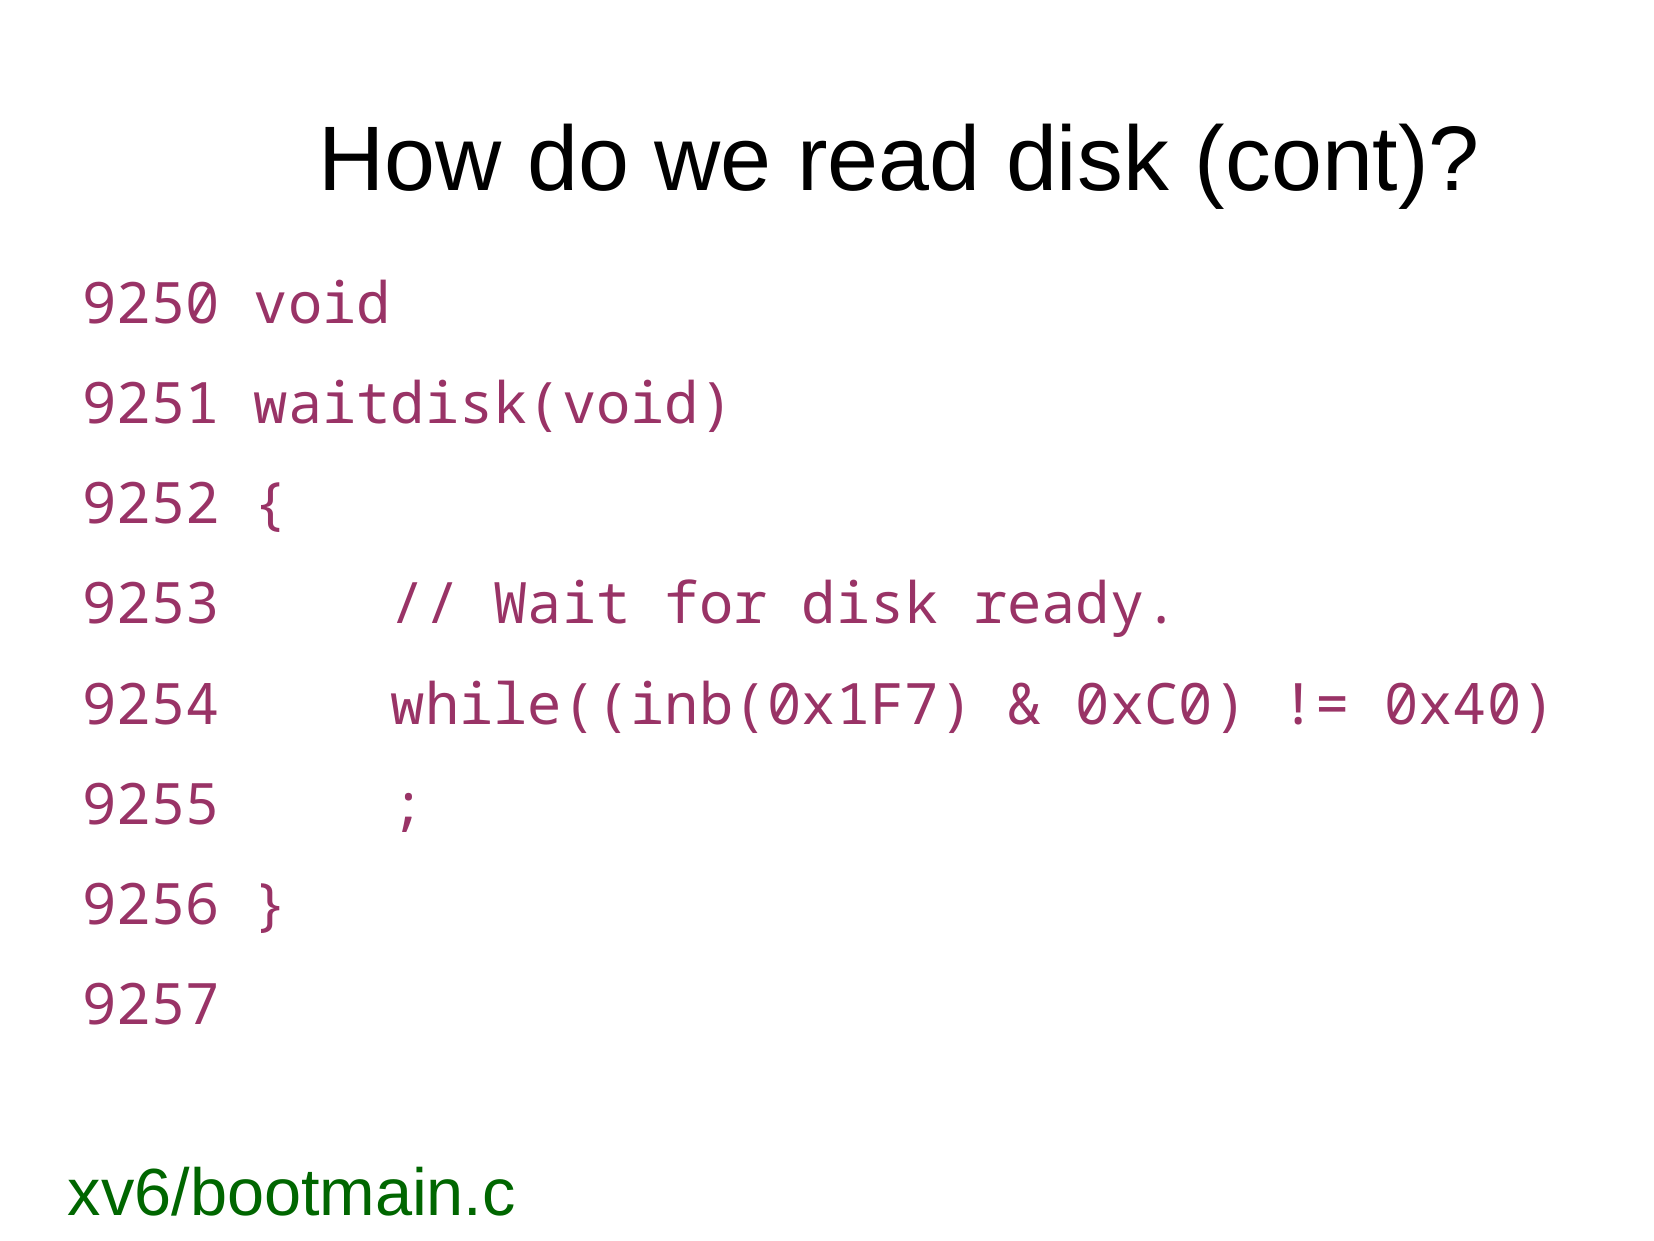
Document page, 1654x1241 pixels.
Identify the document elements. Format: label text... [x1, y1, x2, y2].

list 9250 void 9251 waitdisk(void) 9252 { 9253 // Wait for disk ready. 9254 while((inb(0x1F7) & 0xC0) != 0x40) 9255 ; 9256 } 9257 [82, 262, 1571, 1126]
title How do we read disk (cont)? [300, 55, 1501, 263]
text_box xv6/bootmain.c [53, 1148, 638, 1238]
